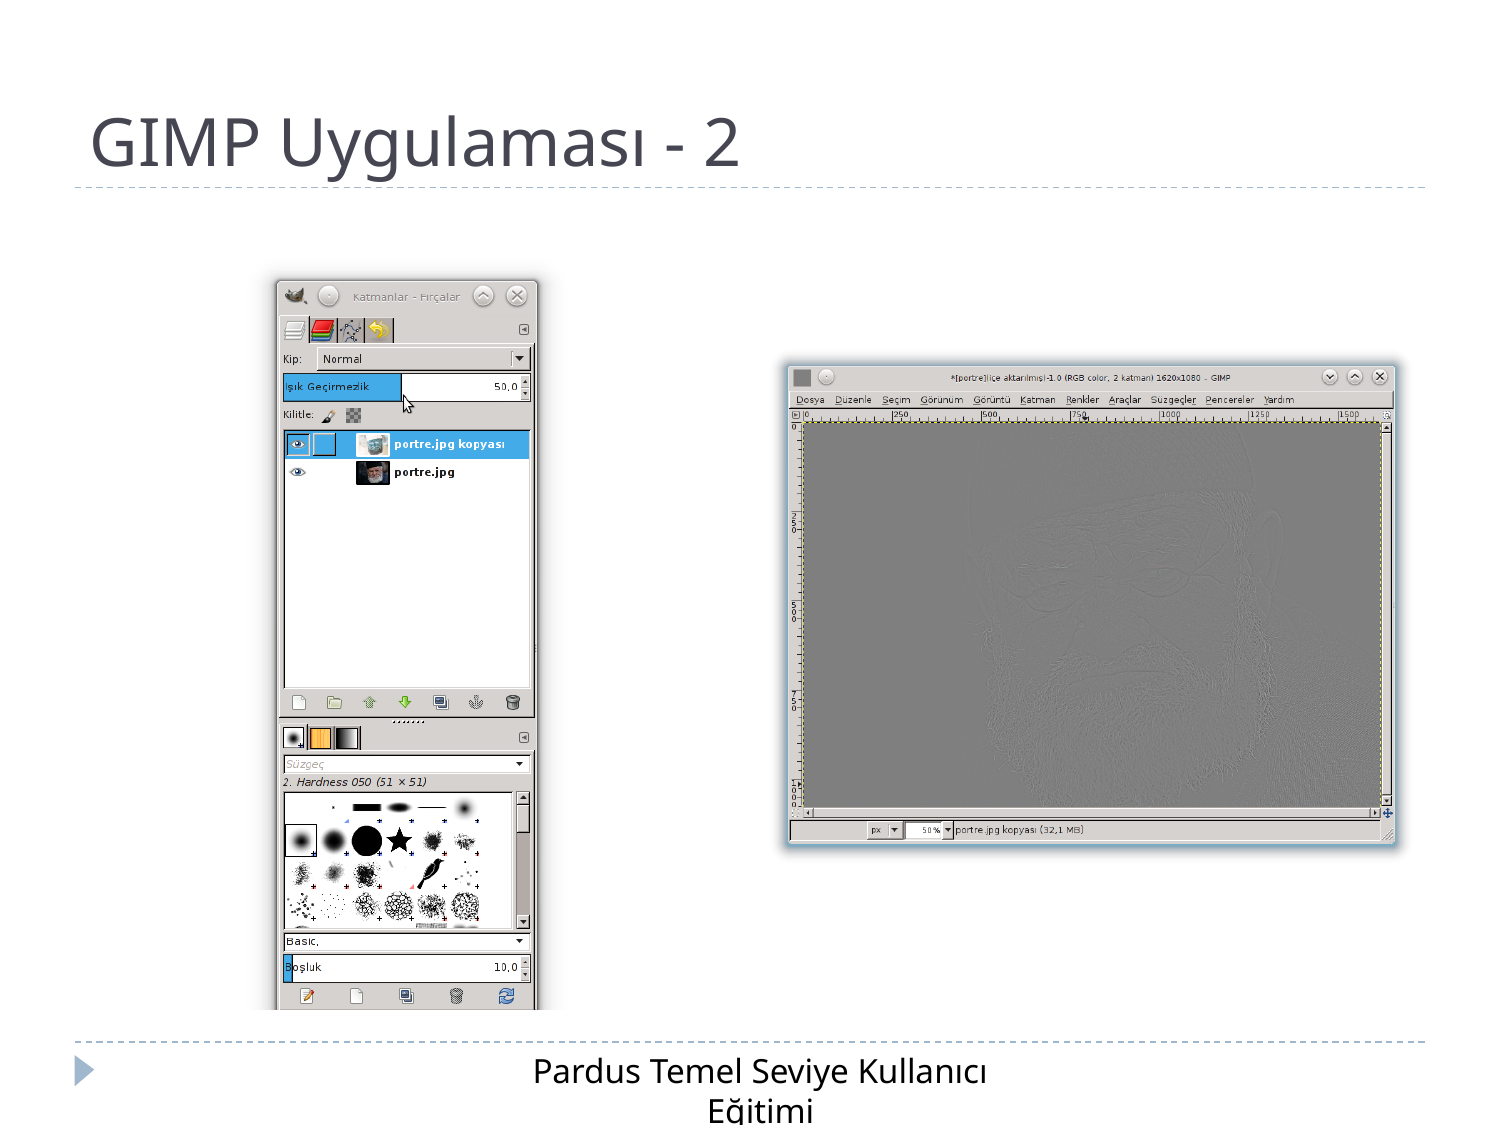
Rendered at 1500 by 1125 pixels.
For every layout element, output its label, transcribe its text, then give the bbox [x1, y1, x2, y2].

picture [238, 199, 575, 1010]
picture [759, 337, 1423, 872]
title GIMP Uygulaması - 2 [75, 37, 1425, 188]
